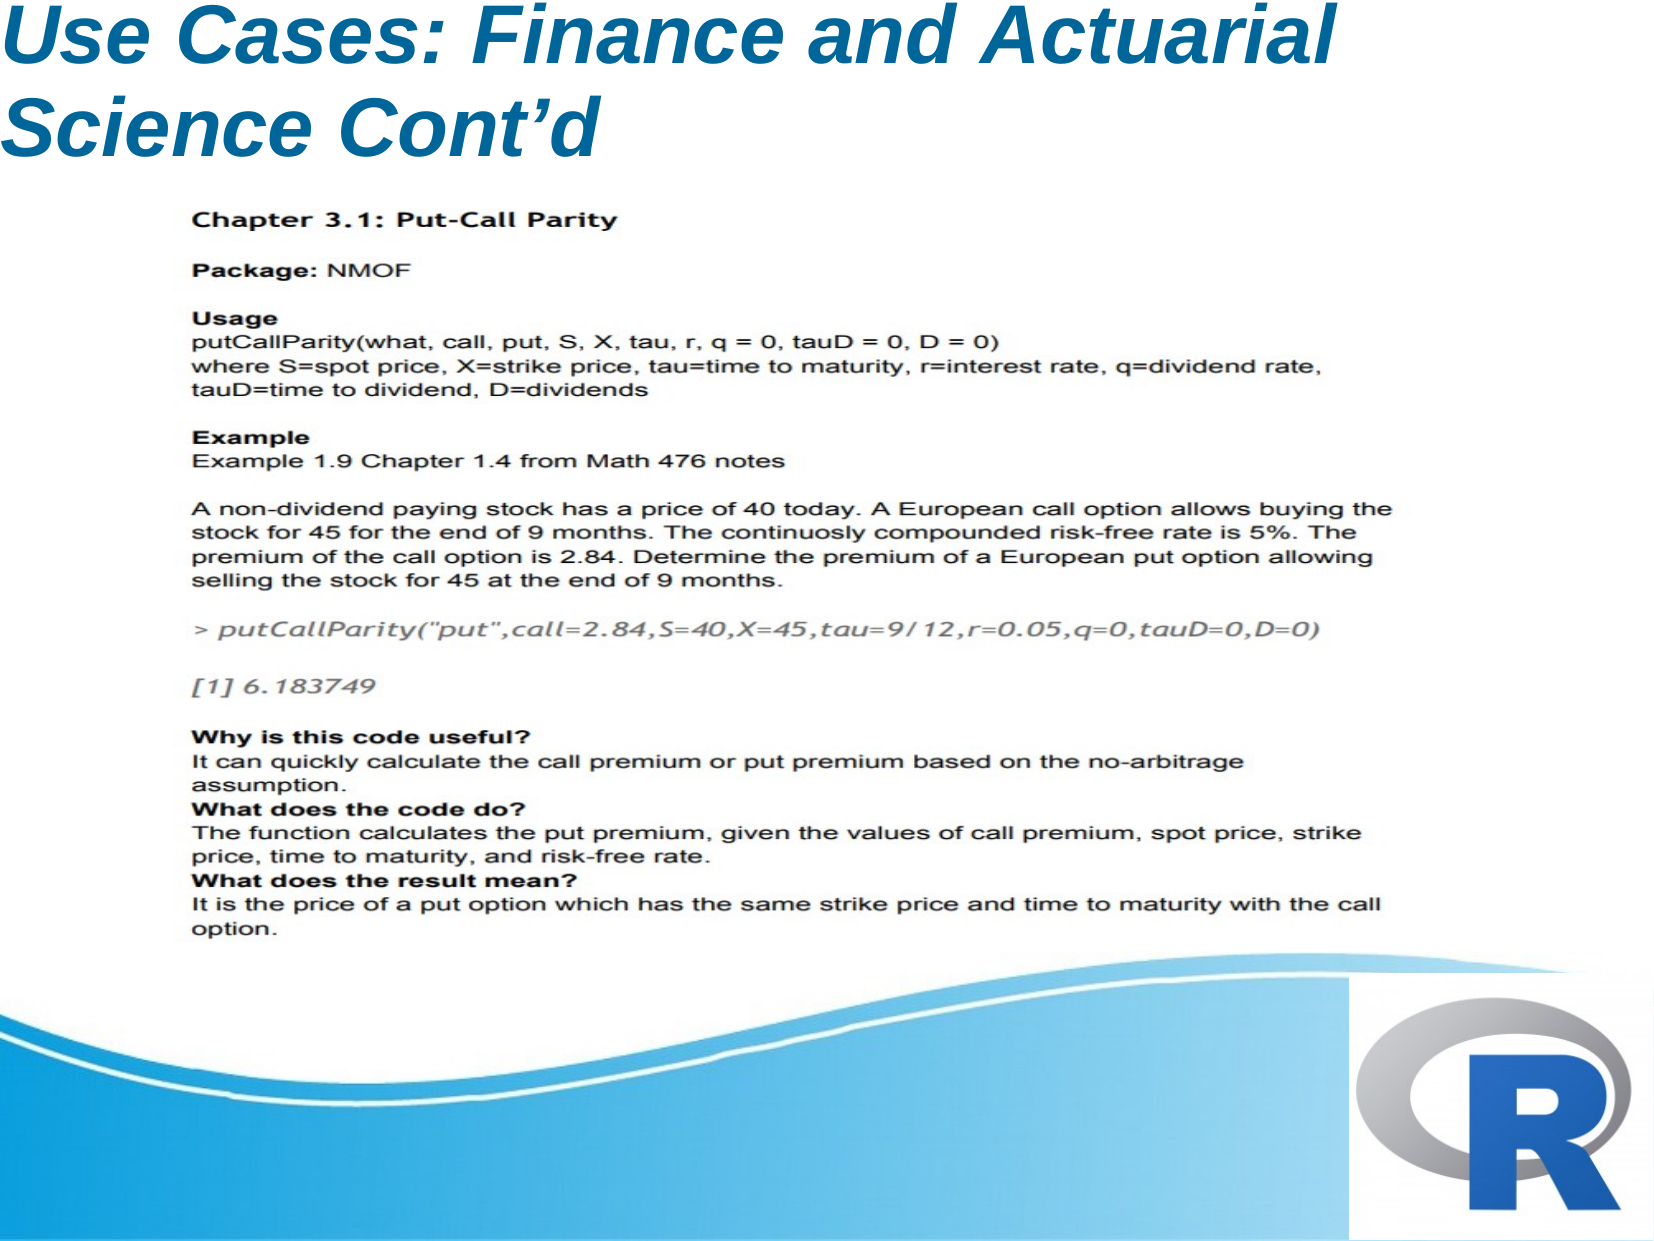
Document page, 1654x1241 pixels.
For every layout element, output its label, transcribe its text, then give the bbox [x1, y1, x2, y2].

picture [0, 952, 1654, 1241]
title Use Cases: Finance and Actuarial Science Cont’d [0, 0, 1591, 166]
picture [41, 176, 1546, 946]
